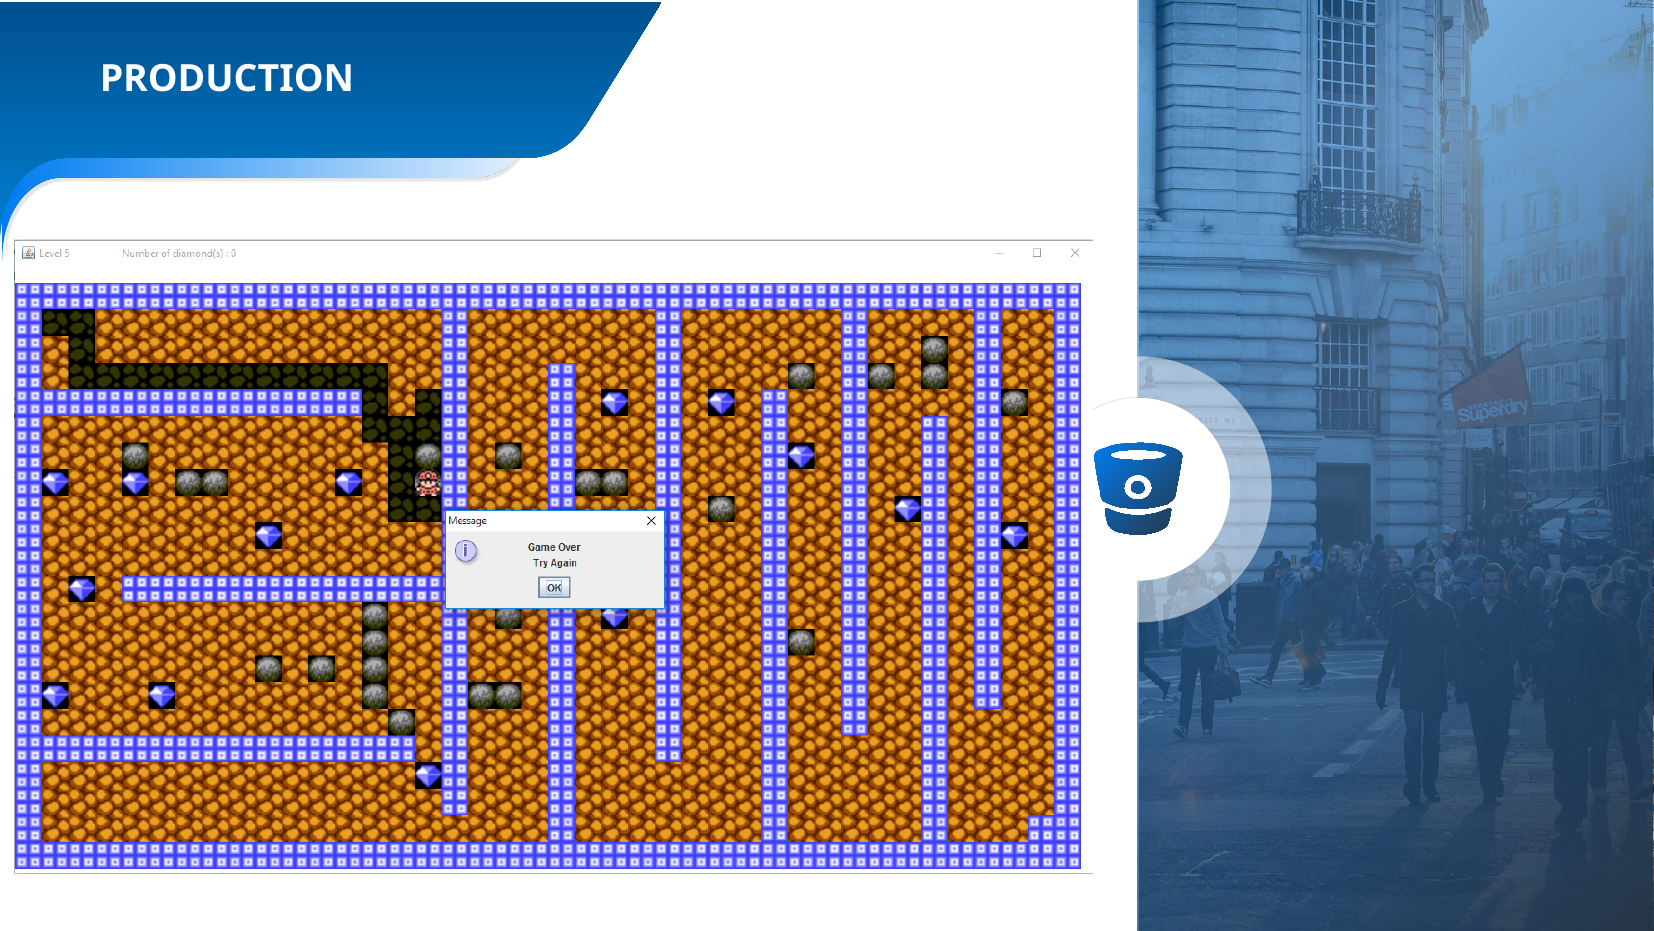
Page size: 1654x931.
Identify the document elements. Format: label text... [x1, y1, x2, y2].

text_box [0, 2, 662, 263]
picture [14, 239, 1093, 875]
text_box [1093, 0, 1654, 931]
text_box PRODUCTION [84, 46, 370, 107]
